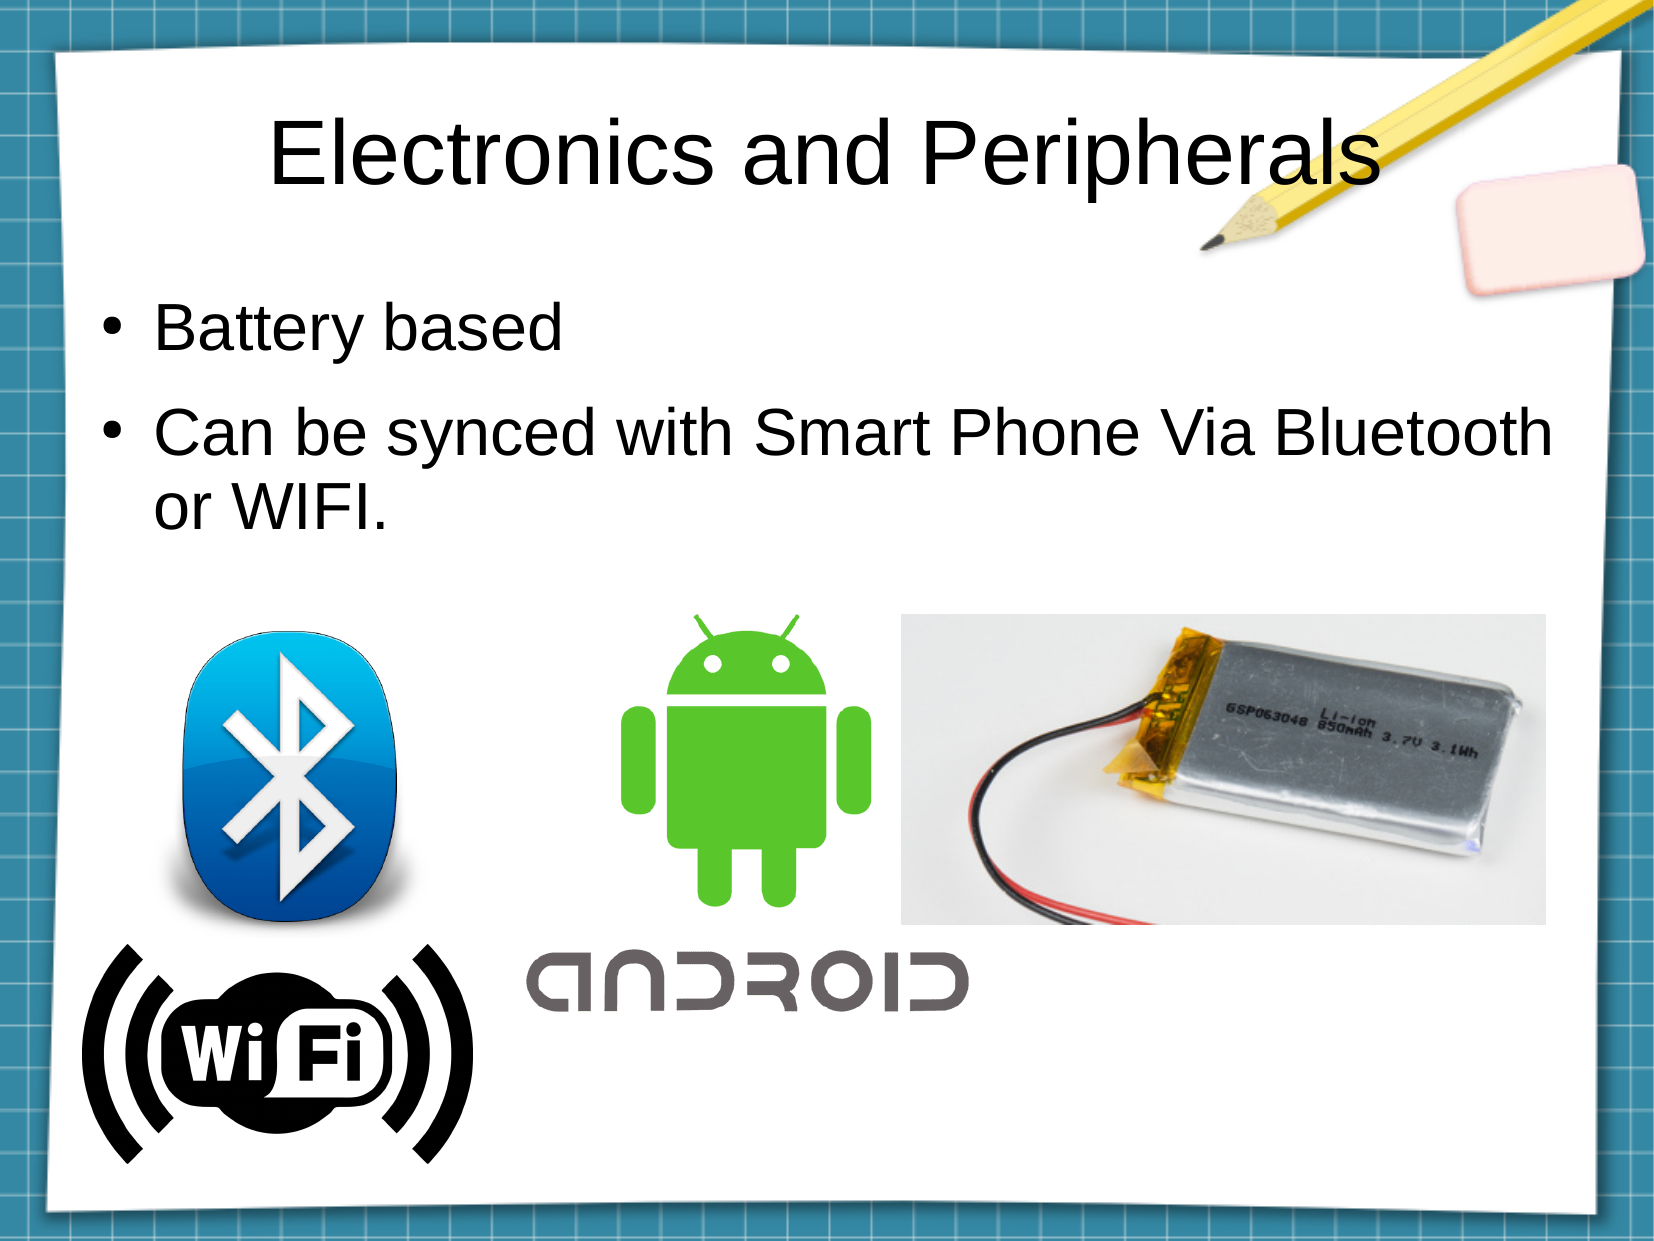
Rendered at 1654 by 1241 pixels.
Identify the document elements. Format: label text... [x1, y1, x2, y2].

picture [0, 0, 1654, 1241]
list Battery based Can be synced with Smart Phone Via Bluetooth or WIFI. [82, 290, 1571, 1010]
title Electronics and Peripherals [82, 49, 1571, 257]
